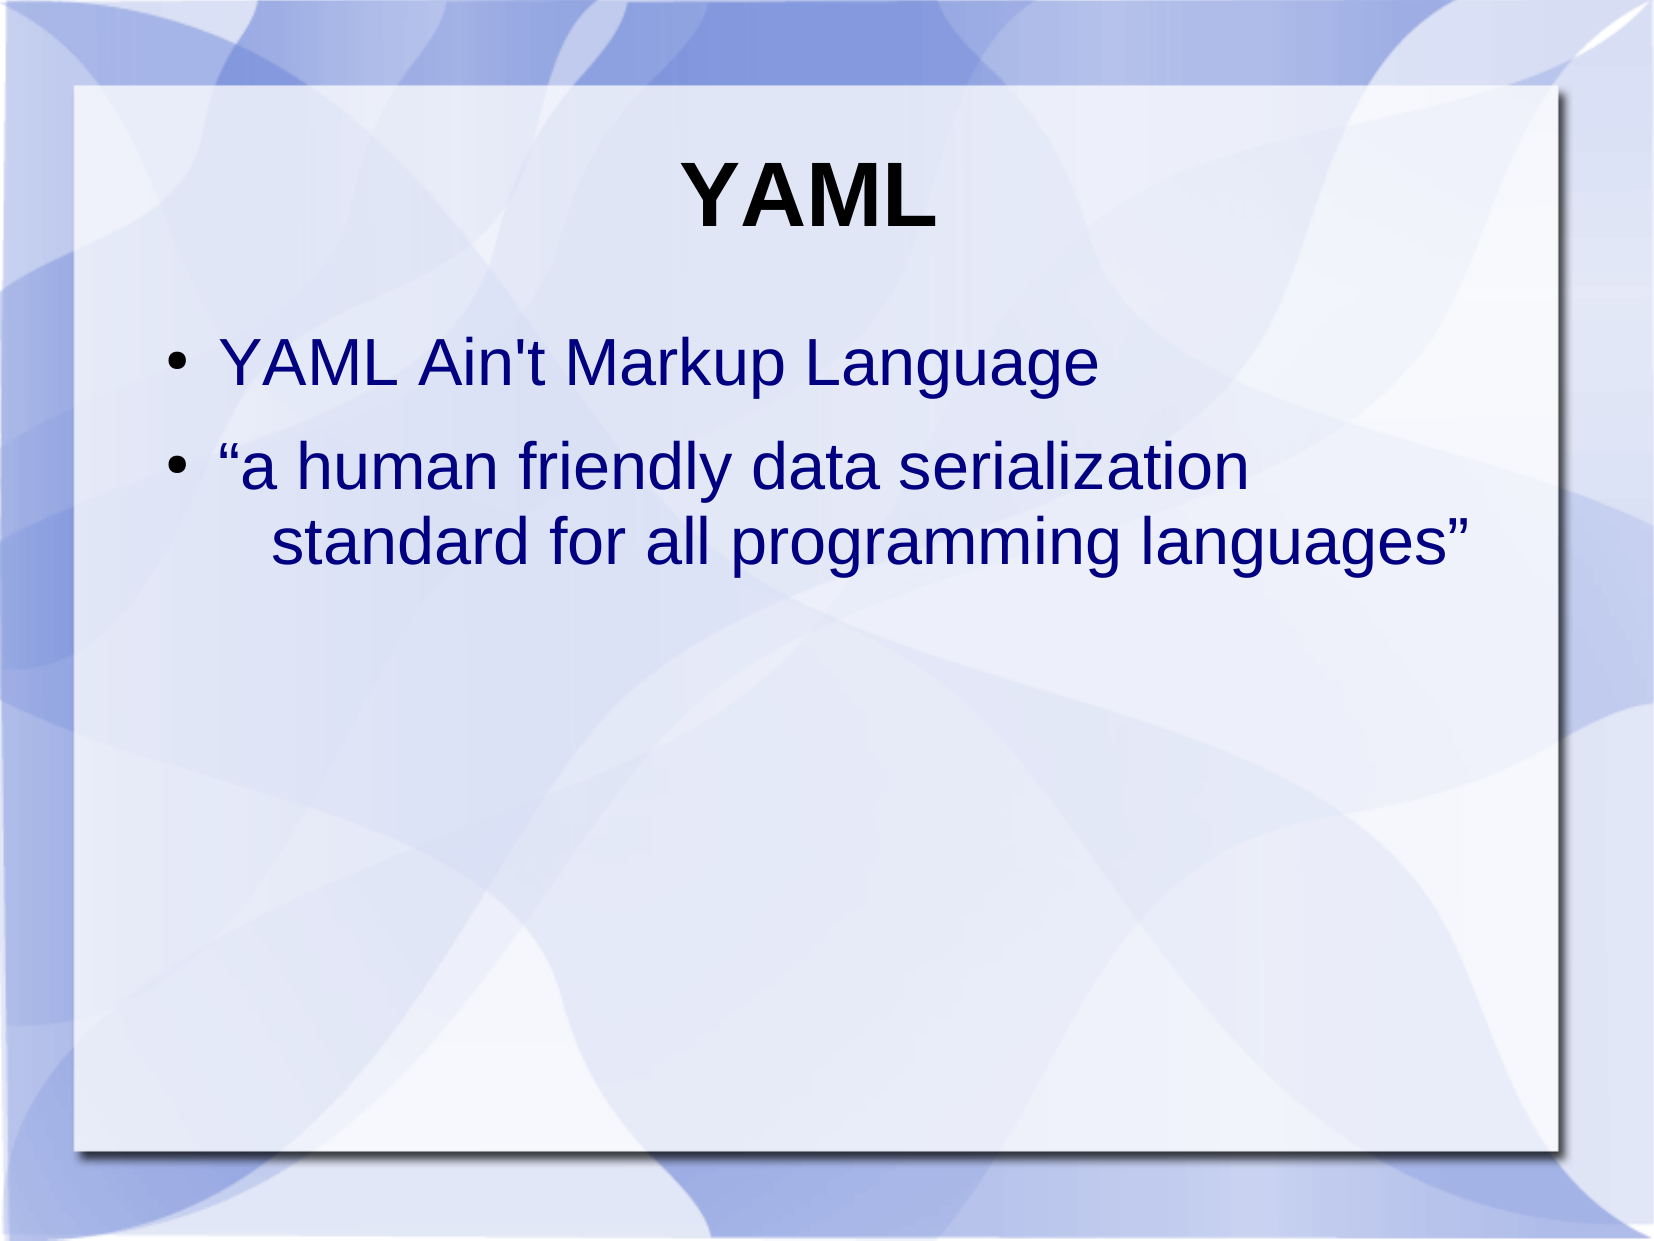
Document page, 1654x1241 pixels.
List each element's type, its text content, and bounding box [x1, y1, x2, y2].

picture [0, 0, 1654, 1241]
list YAML Ain't Markup Language “a human friendly data serialization standard for all programming languages” [129, 324, 1489, 975]
title YAML [82, 90, 1536, 298]
